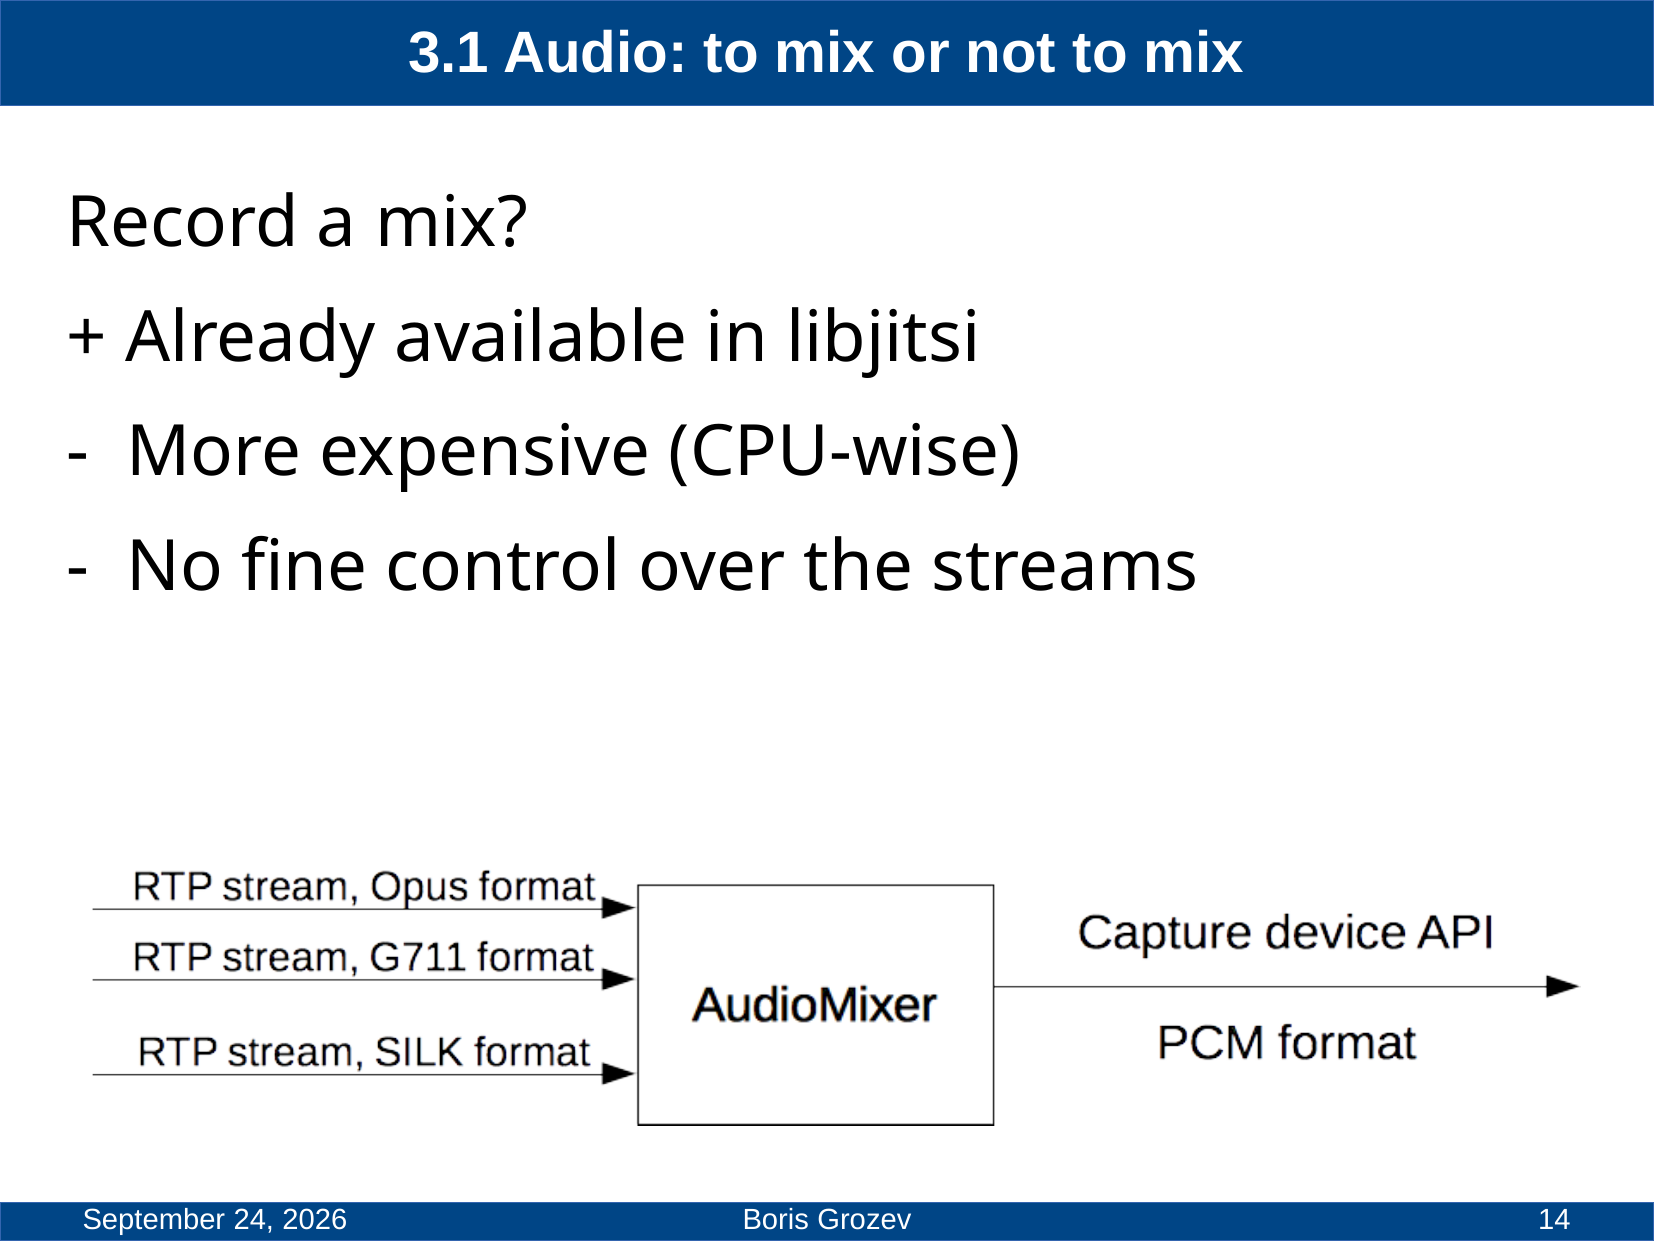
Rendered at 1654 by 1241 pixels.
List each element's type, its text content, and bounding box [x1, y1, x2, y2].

picture [91, 869, 1581, 1126]
text_box Record a mix? + Already available in libjitsi - More expensive (CPU-wise) - No fine control over the streams [51, 163, 813, 561]
title 3.1 Audio: to mix or not to mix [0, 0, 1654, 106]
